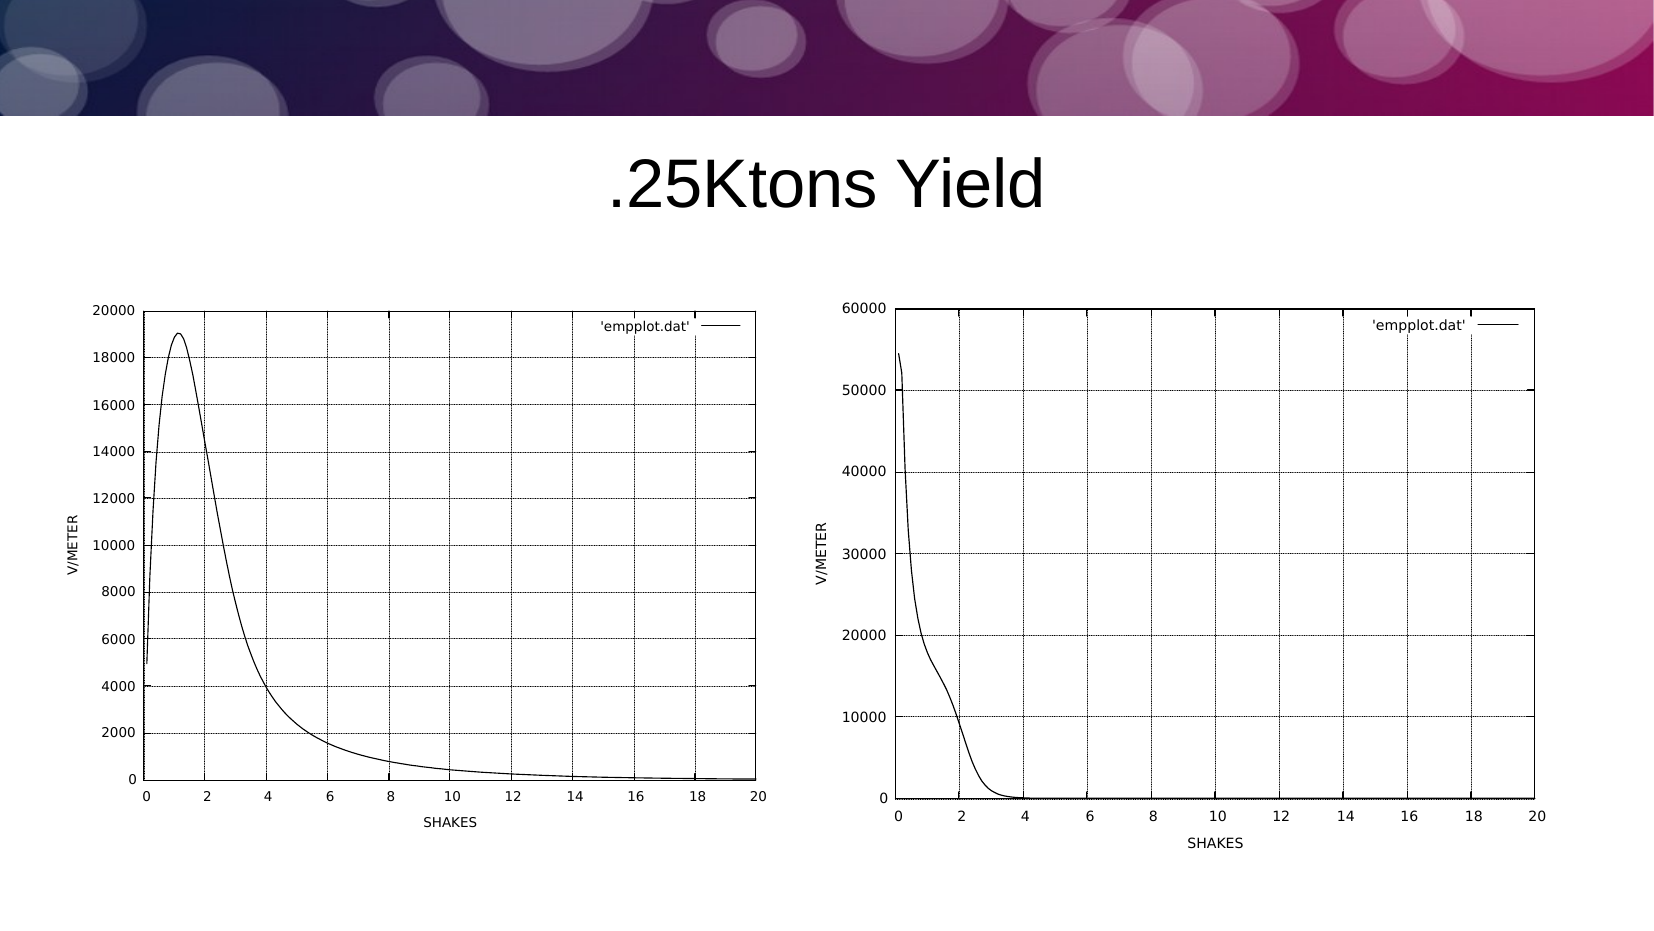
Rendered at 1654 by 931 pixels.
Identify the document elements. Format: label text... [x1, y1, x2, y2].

picture [0, 0, 1654, 116]
picture [60, 293, 781, 835]
picture [807, 290, 1561, 856]
title .25Ktons Yield [82, 119, 1571, 249]
